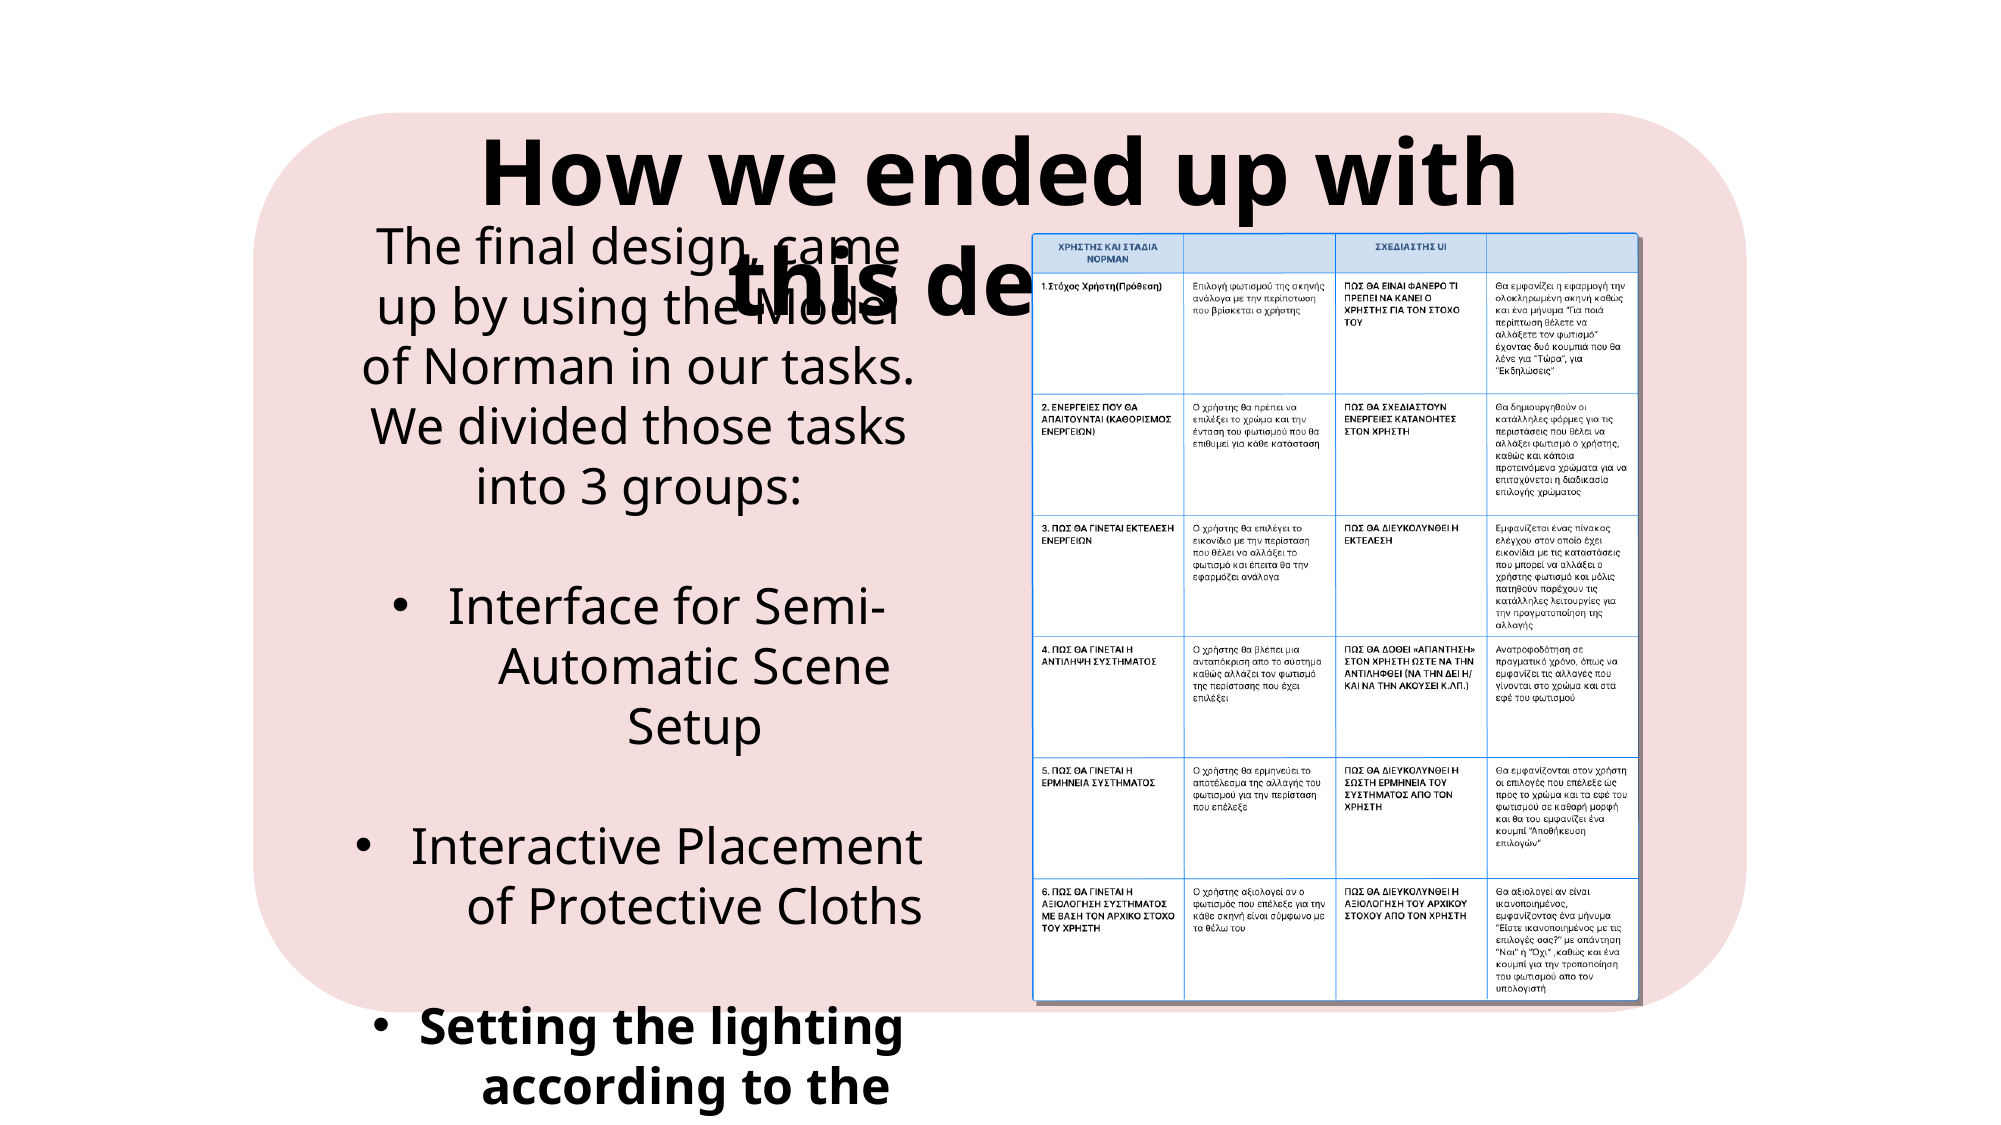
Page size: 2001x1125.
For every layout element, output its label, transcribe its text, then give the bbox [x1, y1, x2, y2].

text_box [946, 106, 1753, 1019]
text_box How we ended up with this design? [390, 106, 1610, 233]
text_box The final design, came up by using the Model of Norman in our tasks. We divided those tasks into 3 groups: Interface for Semi-Automatic Scene Setup Interactive Placement of Protective Cloths Setting the lighting according to the conditions [332, 207, 946, 1071]
text_box [1000, 274, 1019, 284]
text_box [247, 106, 390, 1004]
text_box [946, 275, 962, 305]
picture [1031, 232, 1639, 1001]
